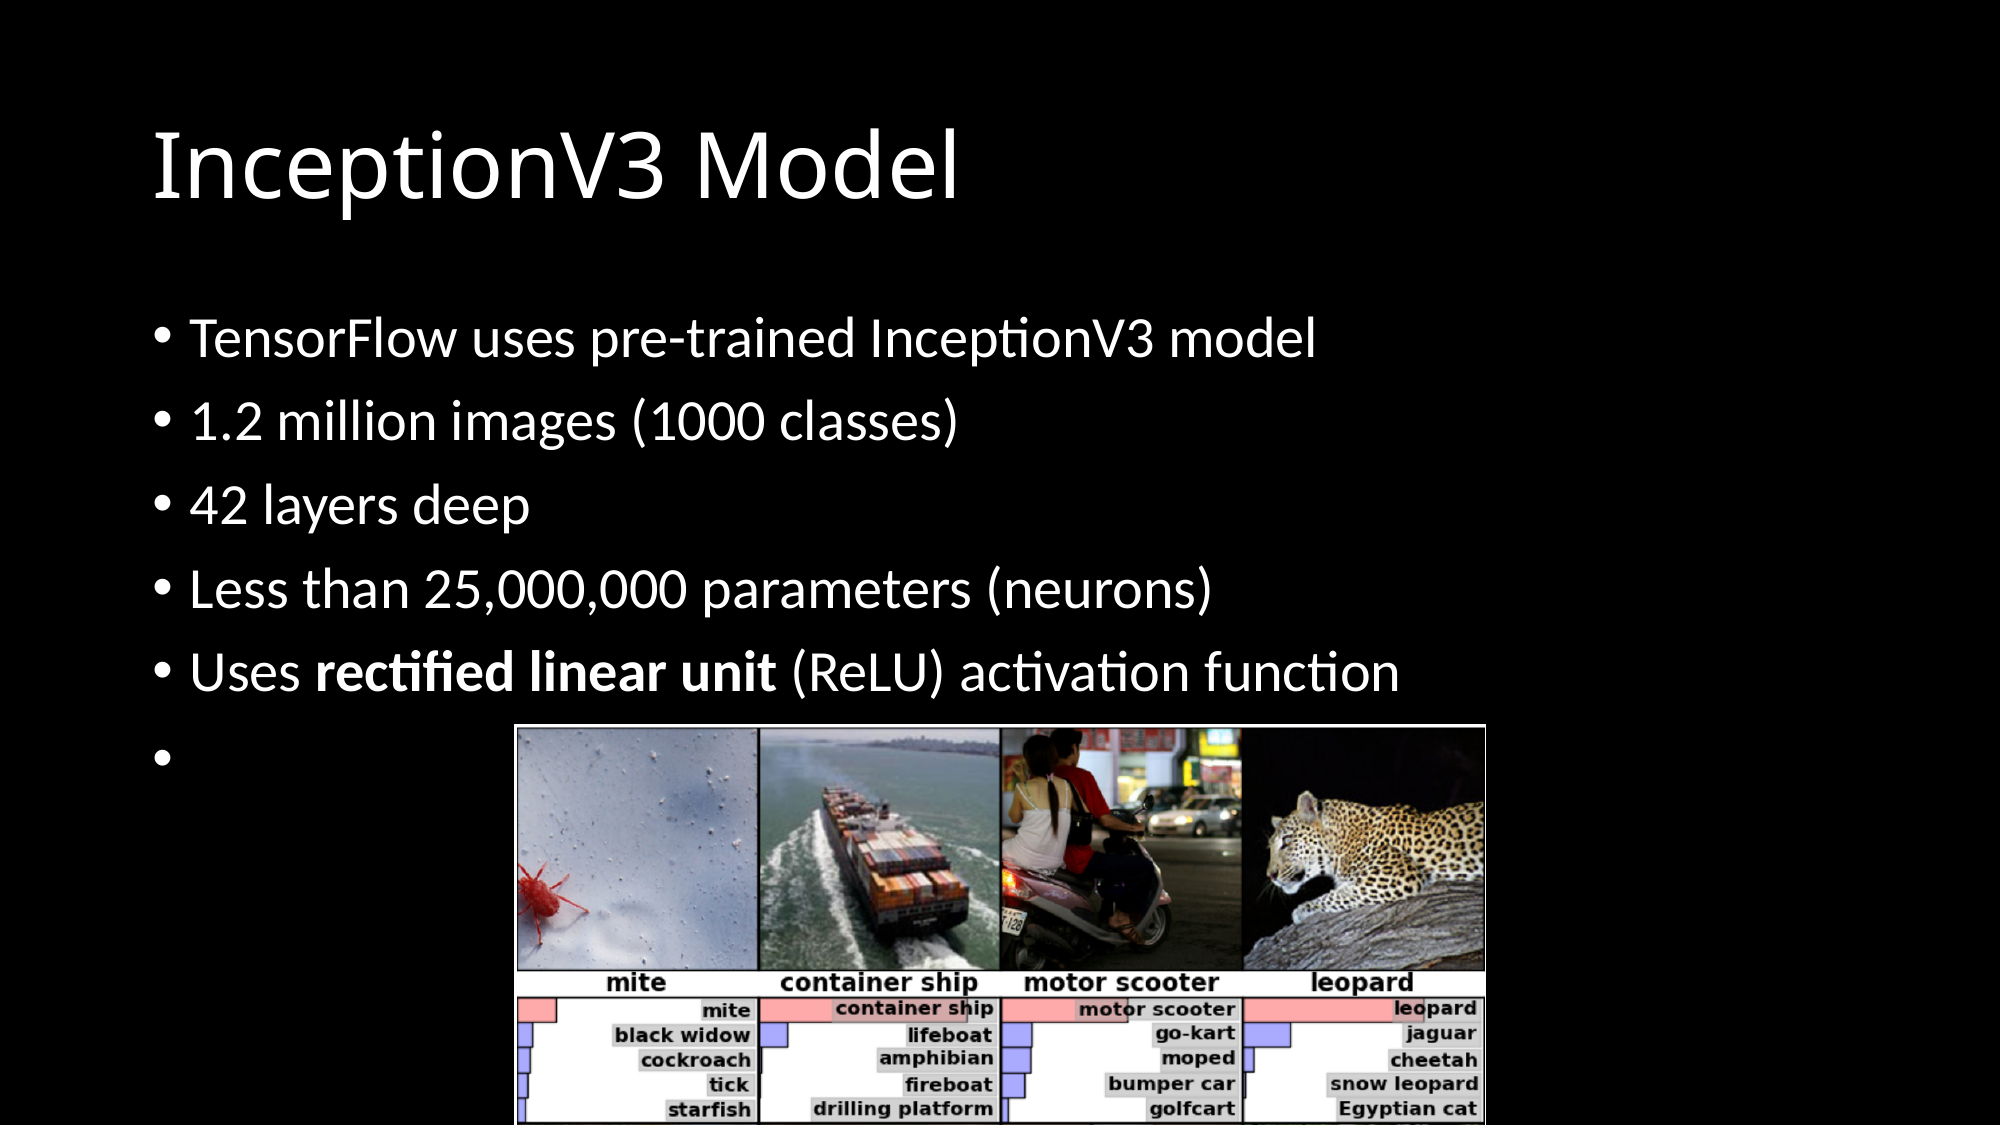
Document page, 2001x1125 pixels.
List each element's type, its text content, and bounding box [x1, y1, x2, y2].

title InceptionV3 Model [137, 59, 1863, 278]
picture [514, 724, 1486, 1125]
list TensorFlow uses pre-trained InceptionV3 model 1.2 million images (1000 classes) 42 layers deep Less than 25,000,000 parameters (neurons) Uses rectified linear unit (ReLU) activation function [137, 299, 1863, 1014]
